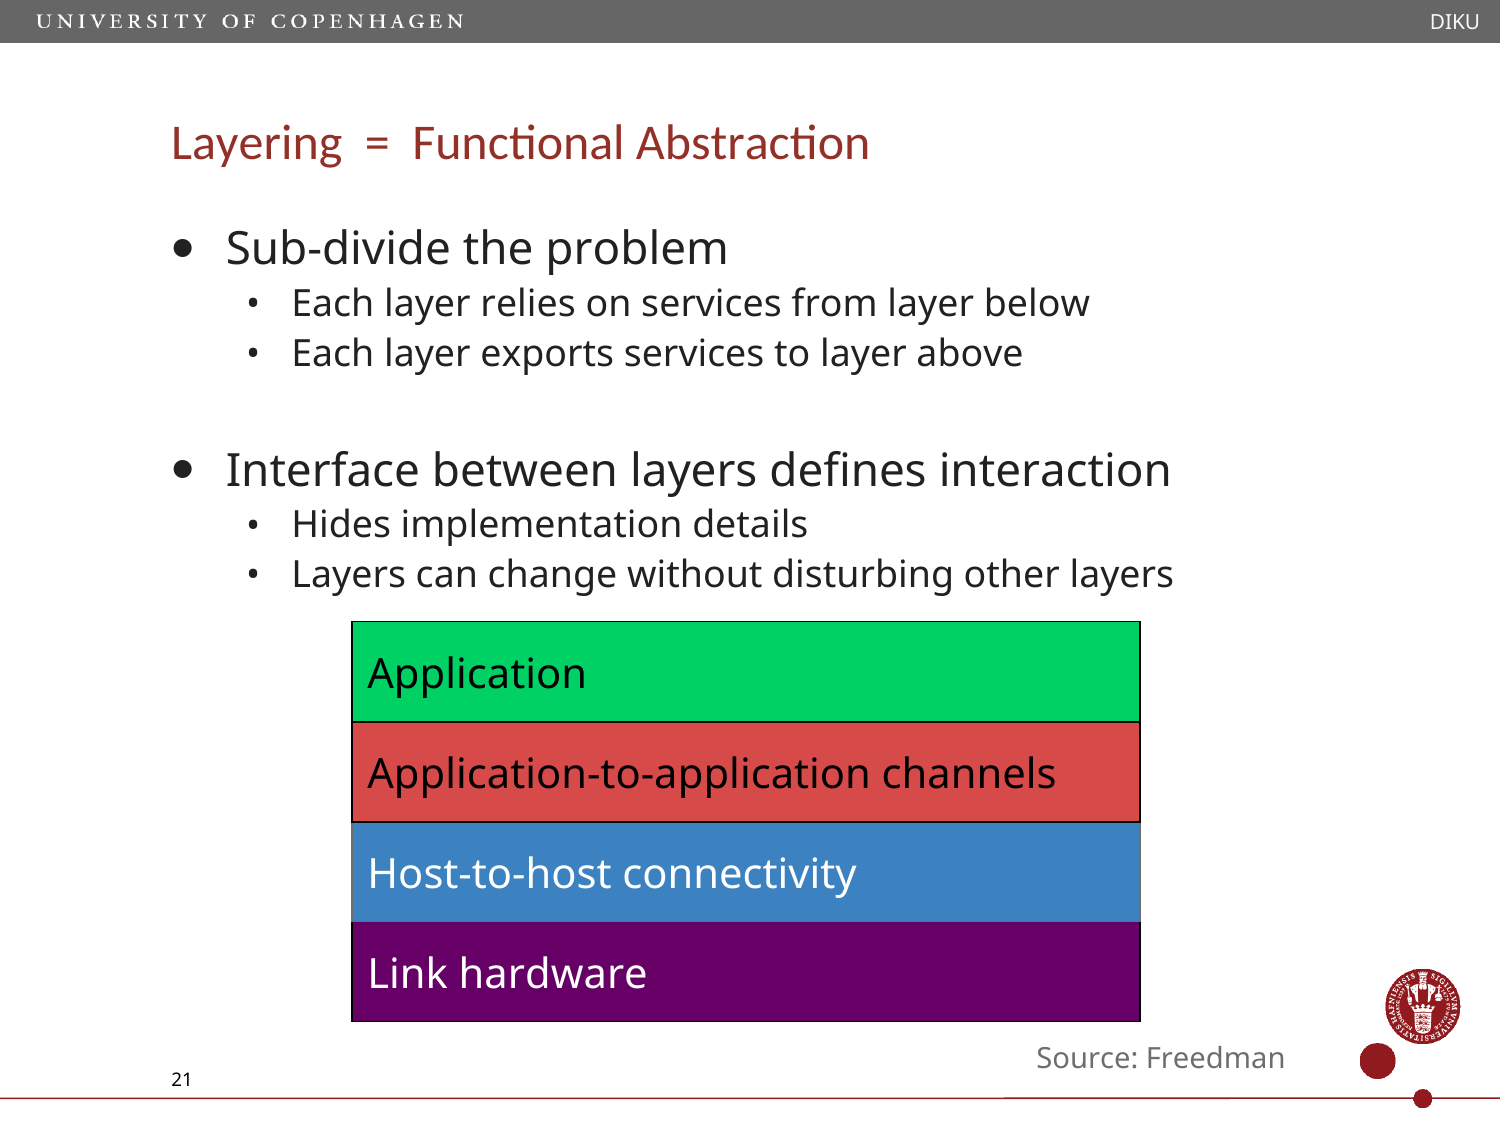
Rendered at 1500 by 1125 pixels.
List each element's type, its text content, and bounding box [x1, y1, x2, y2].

text_box Sub-divide the problem Each layer relies on services from layer below Each layer exports services to layer above Interface between layers defines interaction Hides implementation details Layers can change without disturbing other layers [171, 225, 1329, 900]
text_box Source: Freedman [1021, 1031, 1341, 1083]
text_box Link hardware [352, 922, 1140, 1022]
text_box DIKU [469, 0, 1495, 43]
picture [0, 910, 1500, 1122]
text_box <number> [171, 1067, 522, 1092]
text_box Host-to-host connectivity [352, 822, 1140, 922]
text_box Application-to-application channels [352, 722, 1140, 822]
text_box Application [352, 621, 1140, 722]
text_box Layering = Functional Abstraction [171, 75, 1329, 171]
